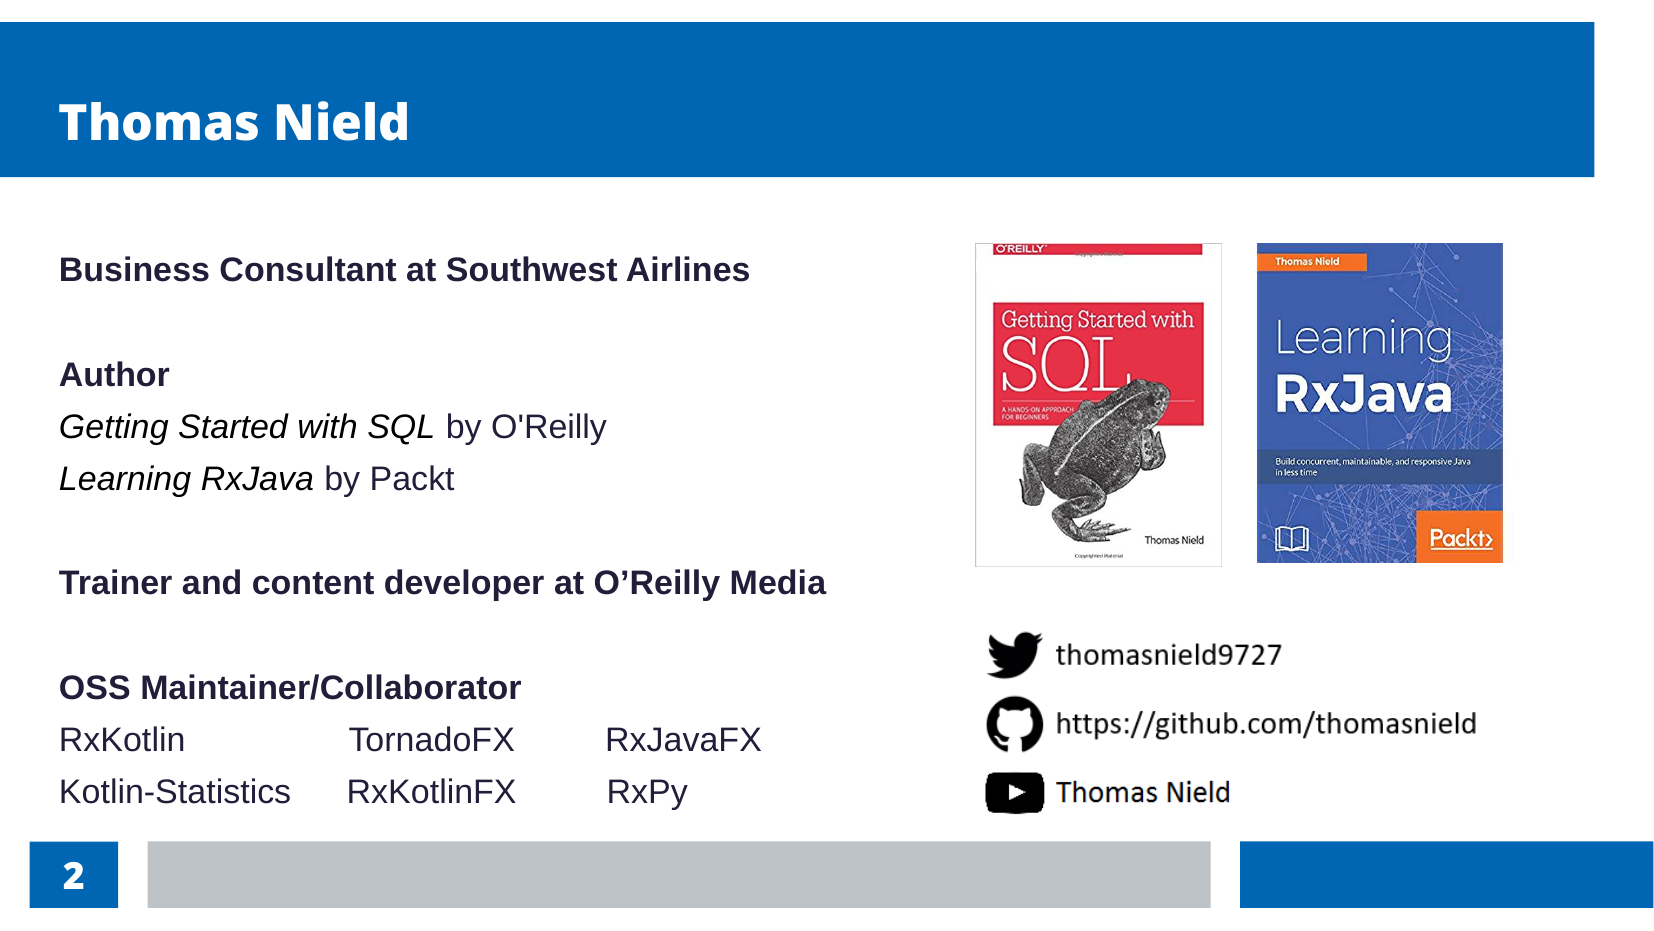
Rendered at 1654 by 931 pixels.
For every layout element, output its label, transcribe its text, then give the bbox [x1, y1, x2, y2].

picture [1234, 243, 1526, 563]
picture [975, 614, 1490, 820]
title Thomas Nield [59, 44, 1595, 156]
list Business Consultant at Southwest Airlines Author Getting Started with SQL by O'Reilly Learning RxJava by Packt Trainer and content developer at O’Reilly Media OSS Maintainer/Collaborator RxKotlin TornadoFX RxJavaFX Kotlin-Statistics RxKotlinFX RxPy [59, 243, 1565, 820]
picture [975, 243, 1222, 567]
